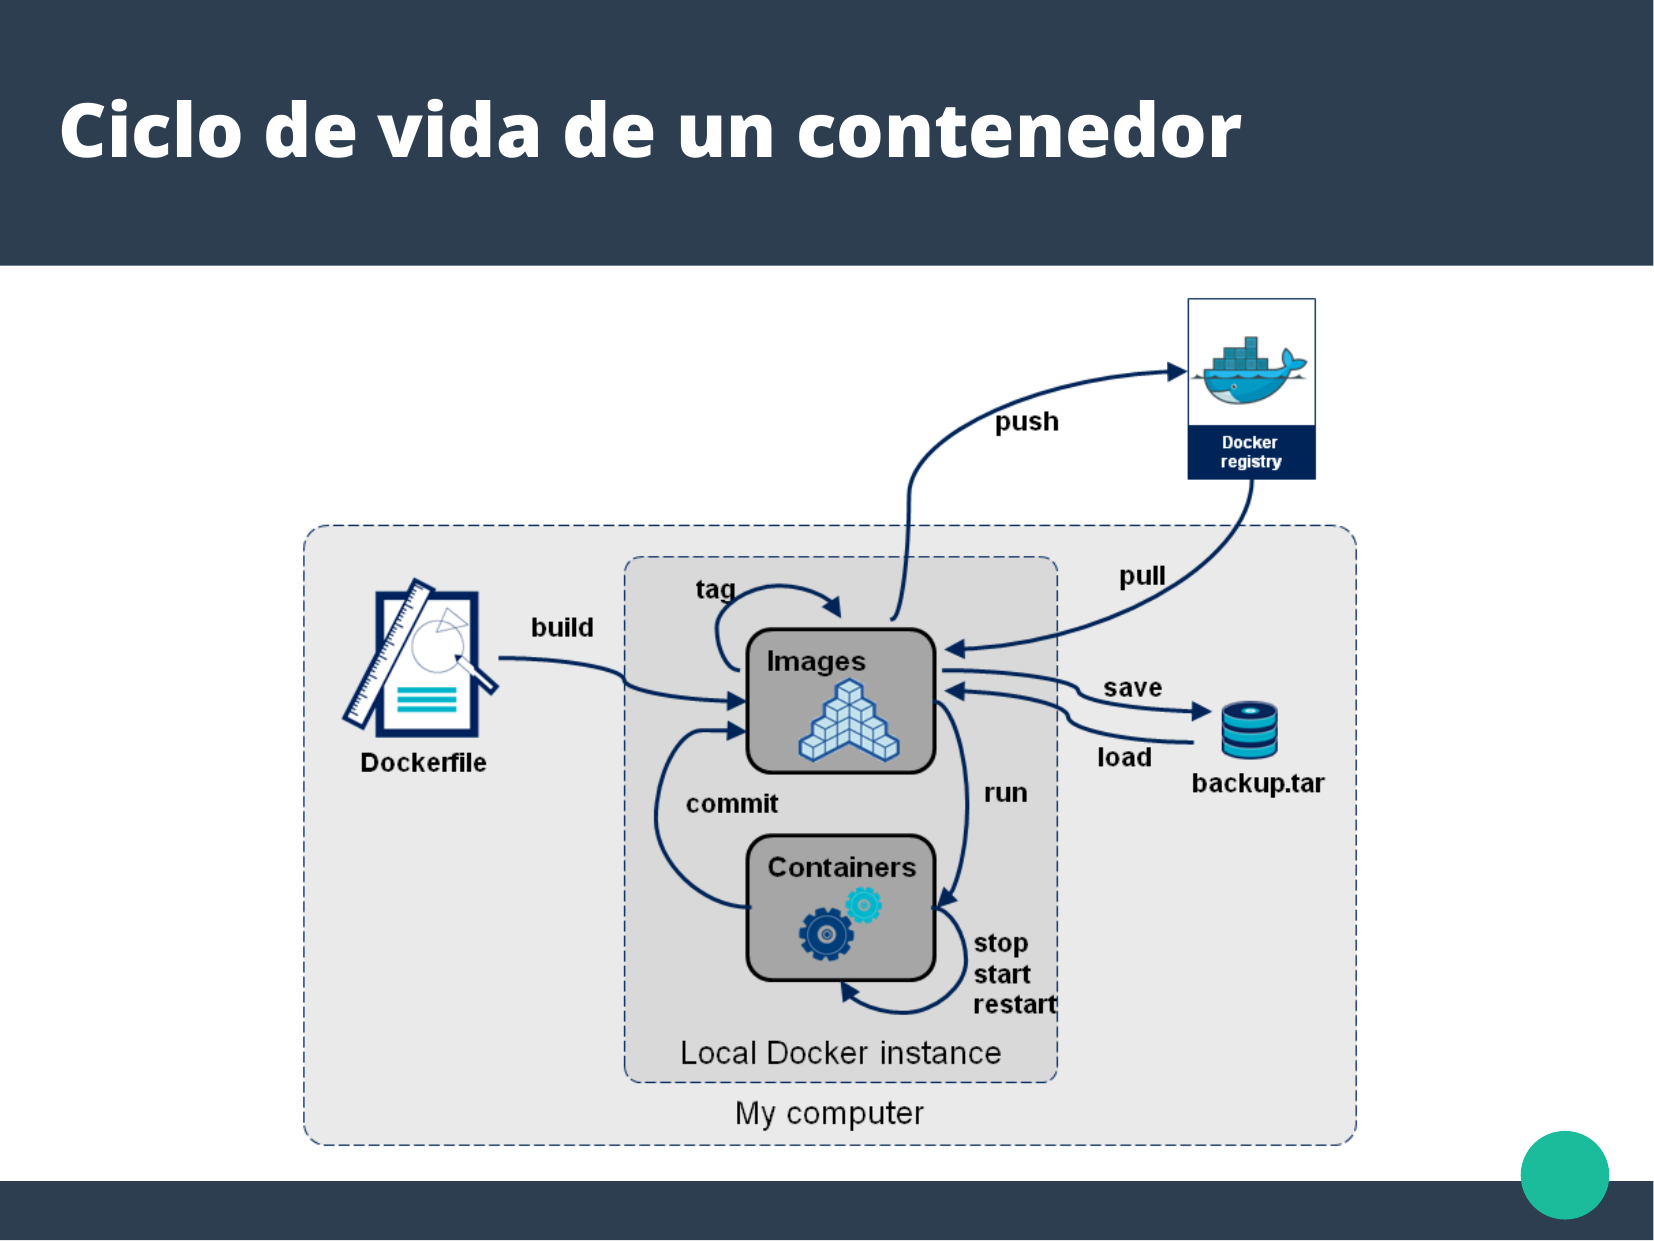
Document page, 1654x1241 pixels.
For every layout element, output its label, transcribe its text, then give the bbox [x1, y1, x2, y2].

title Ciclo de vida de un contenedor [59, 49, 1595, 207]
picture [287, 286, 1368, 1158]
